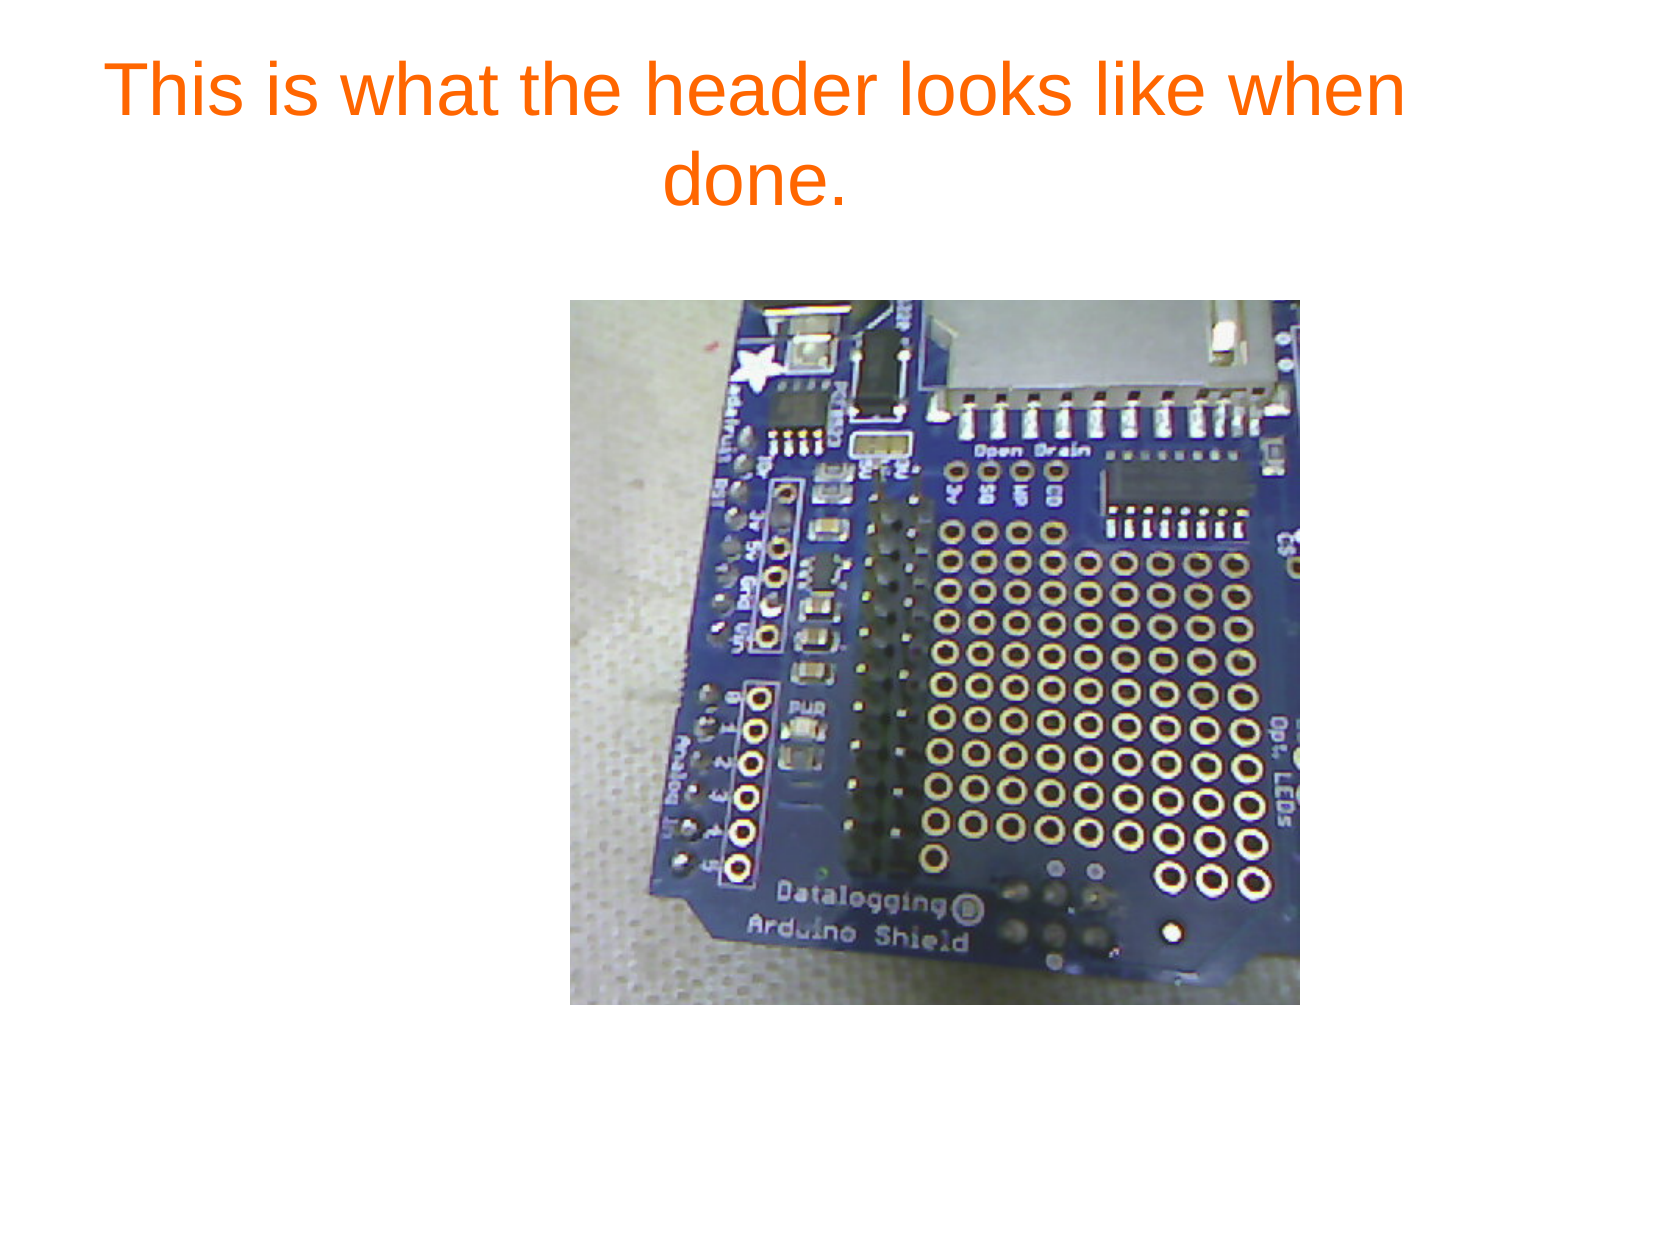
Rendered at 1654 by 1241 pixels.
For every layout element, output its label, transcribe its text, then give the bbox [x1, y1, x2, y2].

title This is what the header looks like when done. [82, 40, 1430, 181]
picture [570, 300, 1300, 1005]
